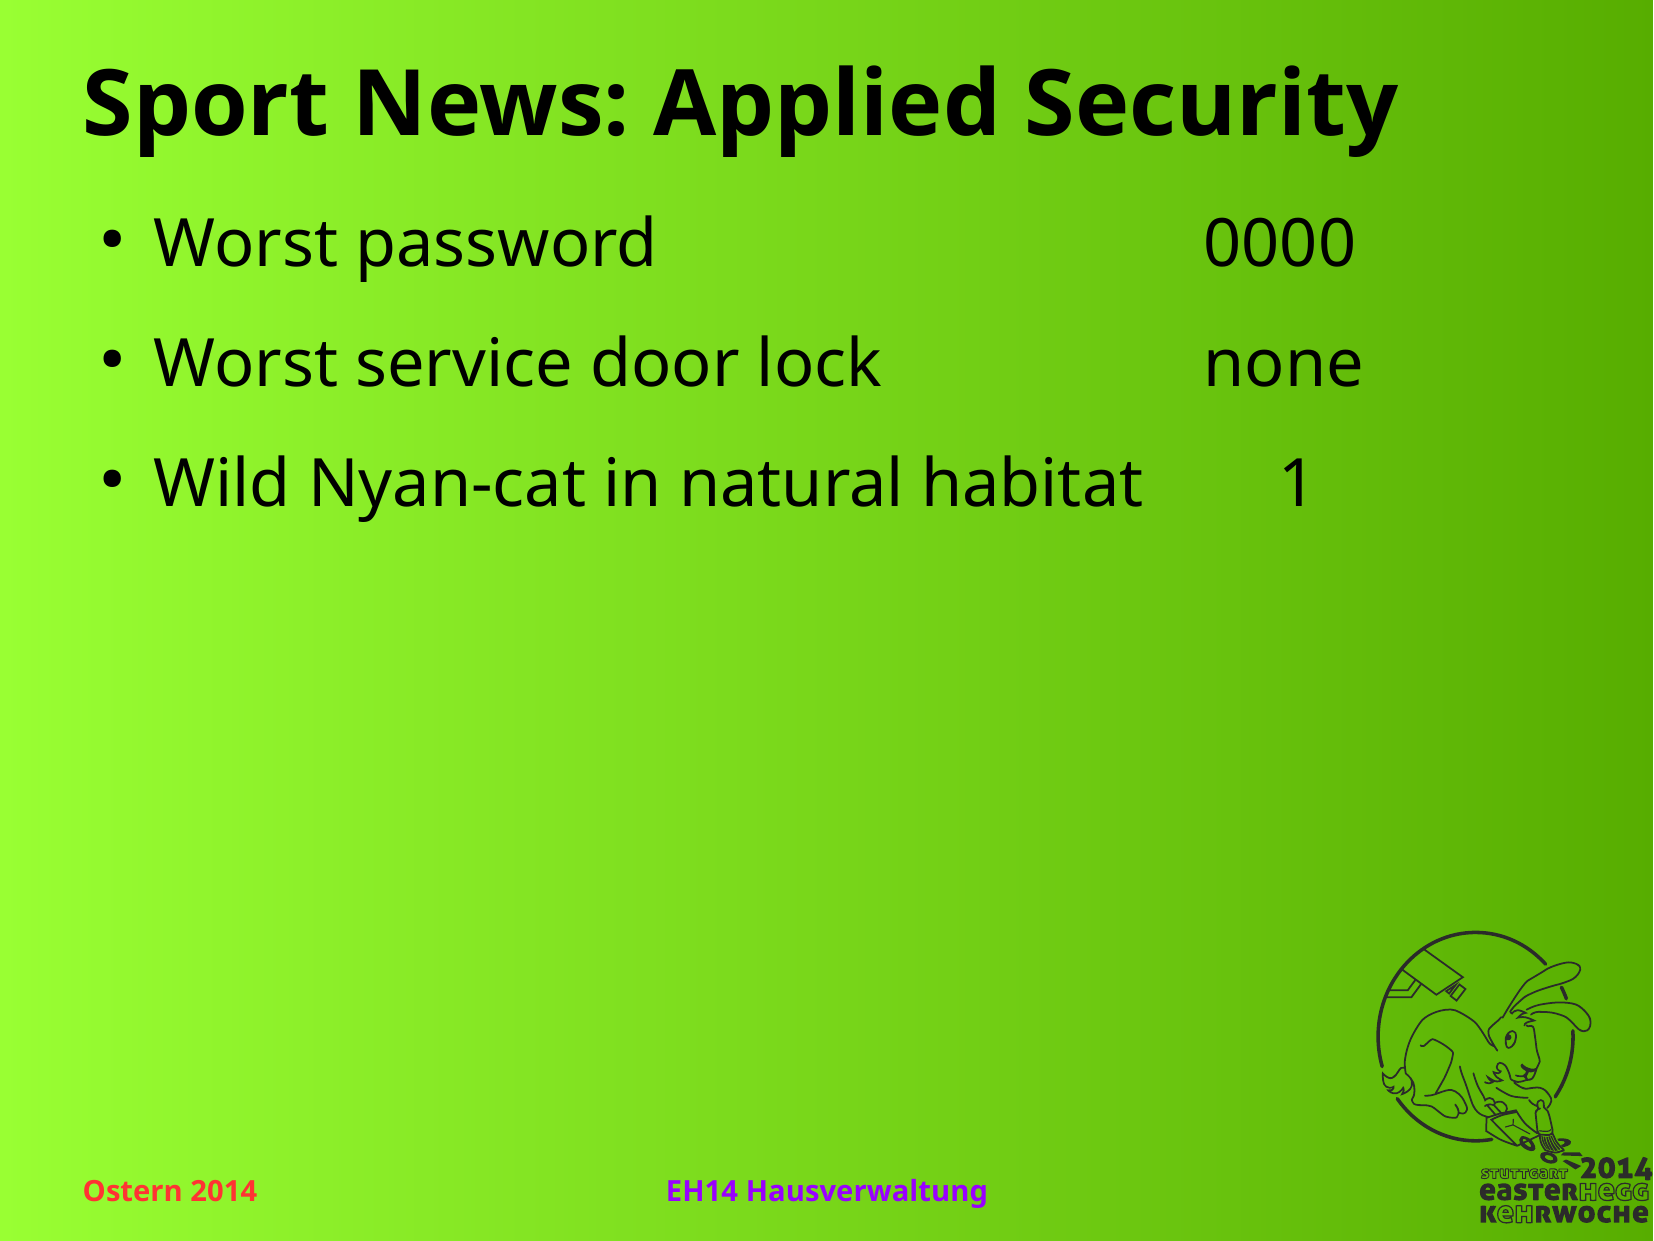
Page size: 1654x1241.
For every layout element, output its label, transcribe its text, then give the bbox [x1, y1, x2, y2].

list Worst password 0000 Worst service door lock none Wild Nyan-cat in natural habitat 1 [82, 195, 1571, 1131]
title Party Stats [77, 0, 81, 1240]
title Sport News: Applied Security [82, 49, 1571, 151]
